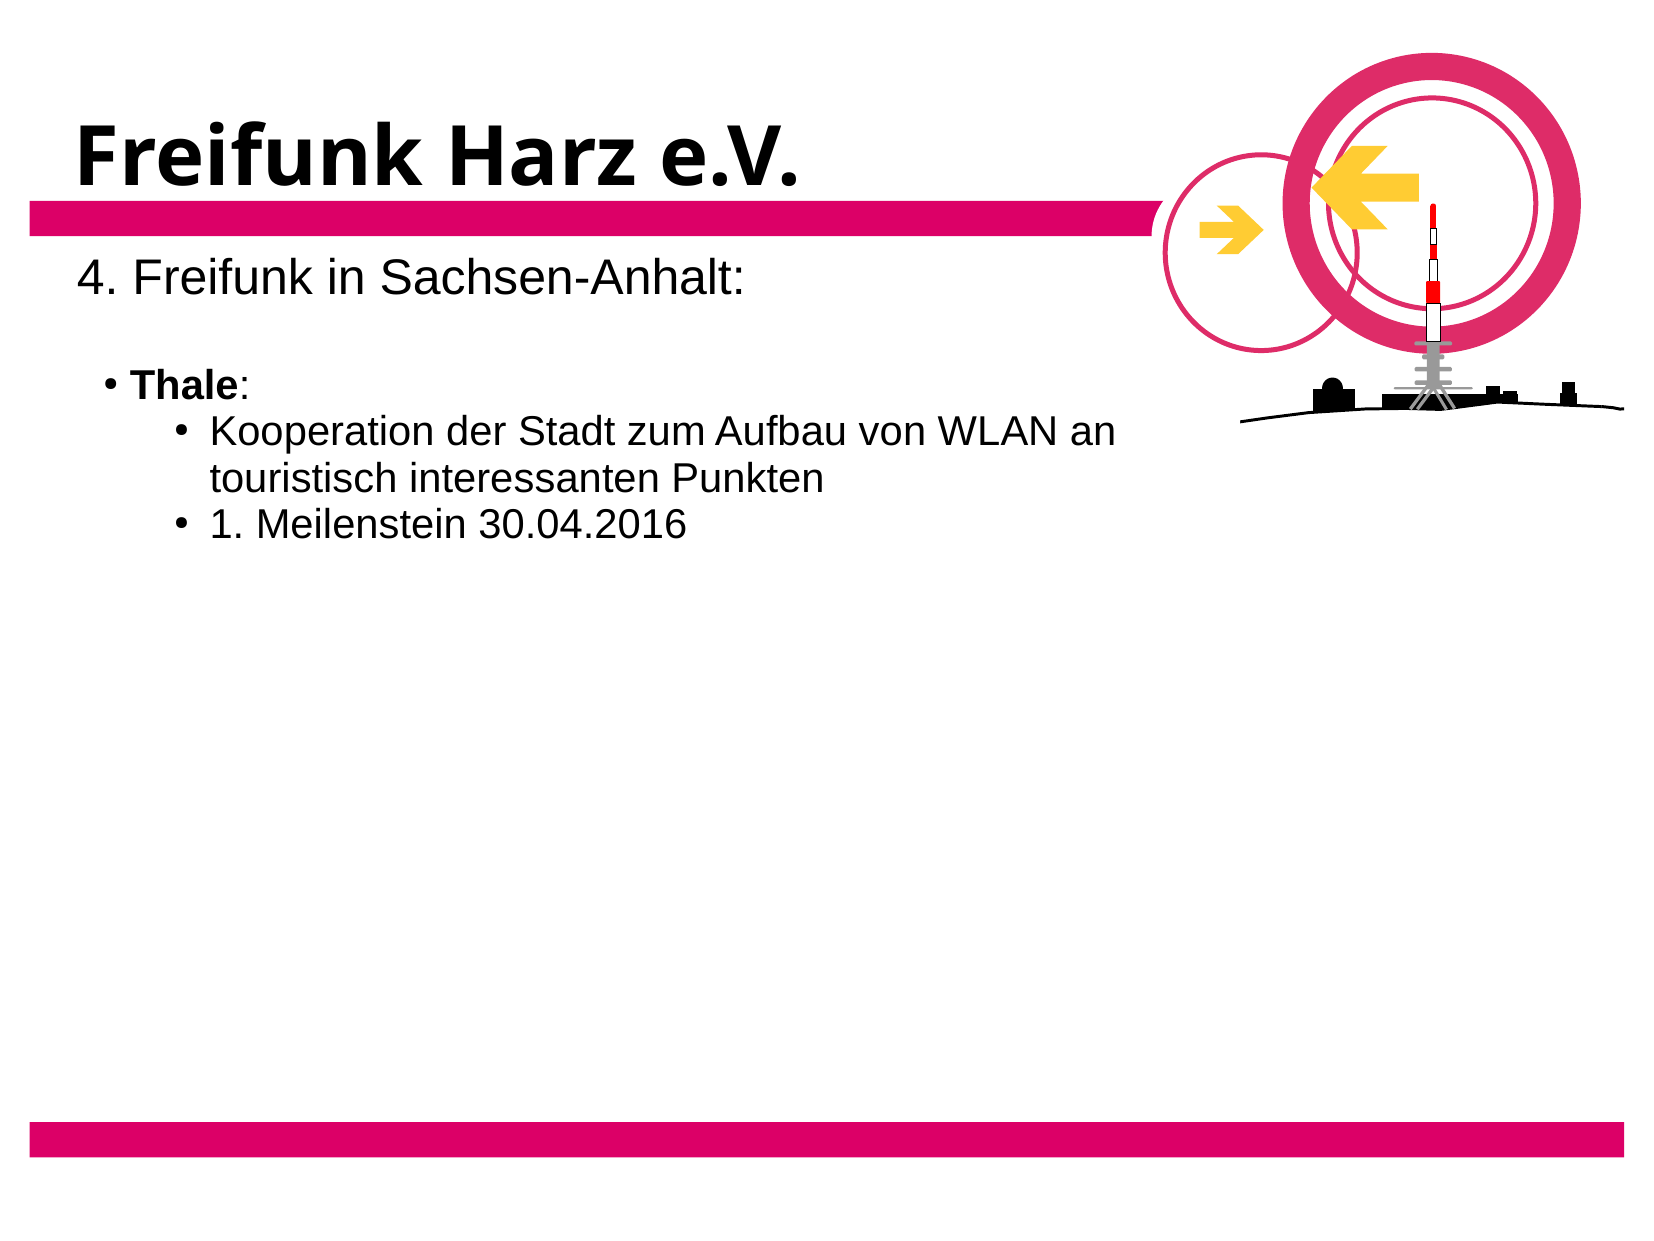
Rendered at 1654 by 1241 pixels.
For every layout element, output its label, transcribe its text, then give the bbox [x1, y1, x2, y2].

subtitle 4. Freifunk in Sachsen-Anhalt: [76, 218, 798, 337]
text_box Thale: Kooperation der Stadt zum Aufbau von WLAN an touristisch interessanten Punkten 1. Meilenstein 30.04.2016 [88, 354, 1241, 1034]
